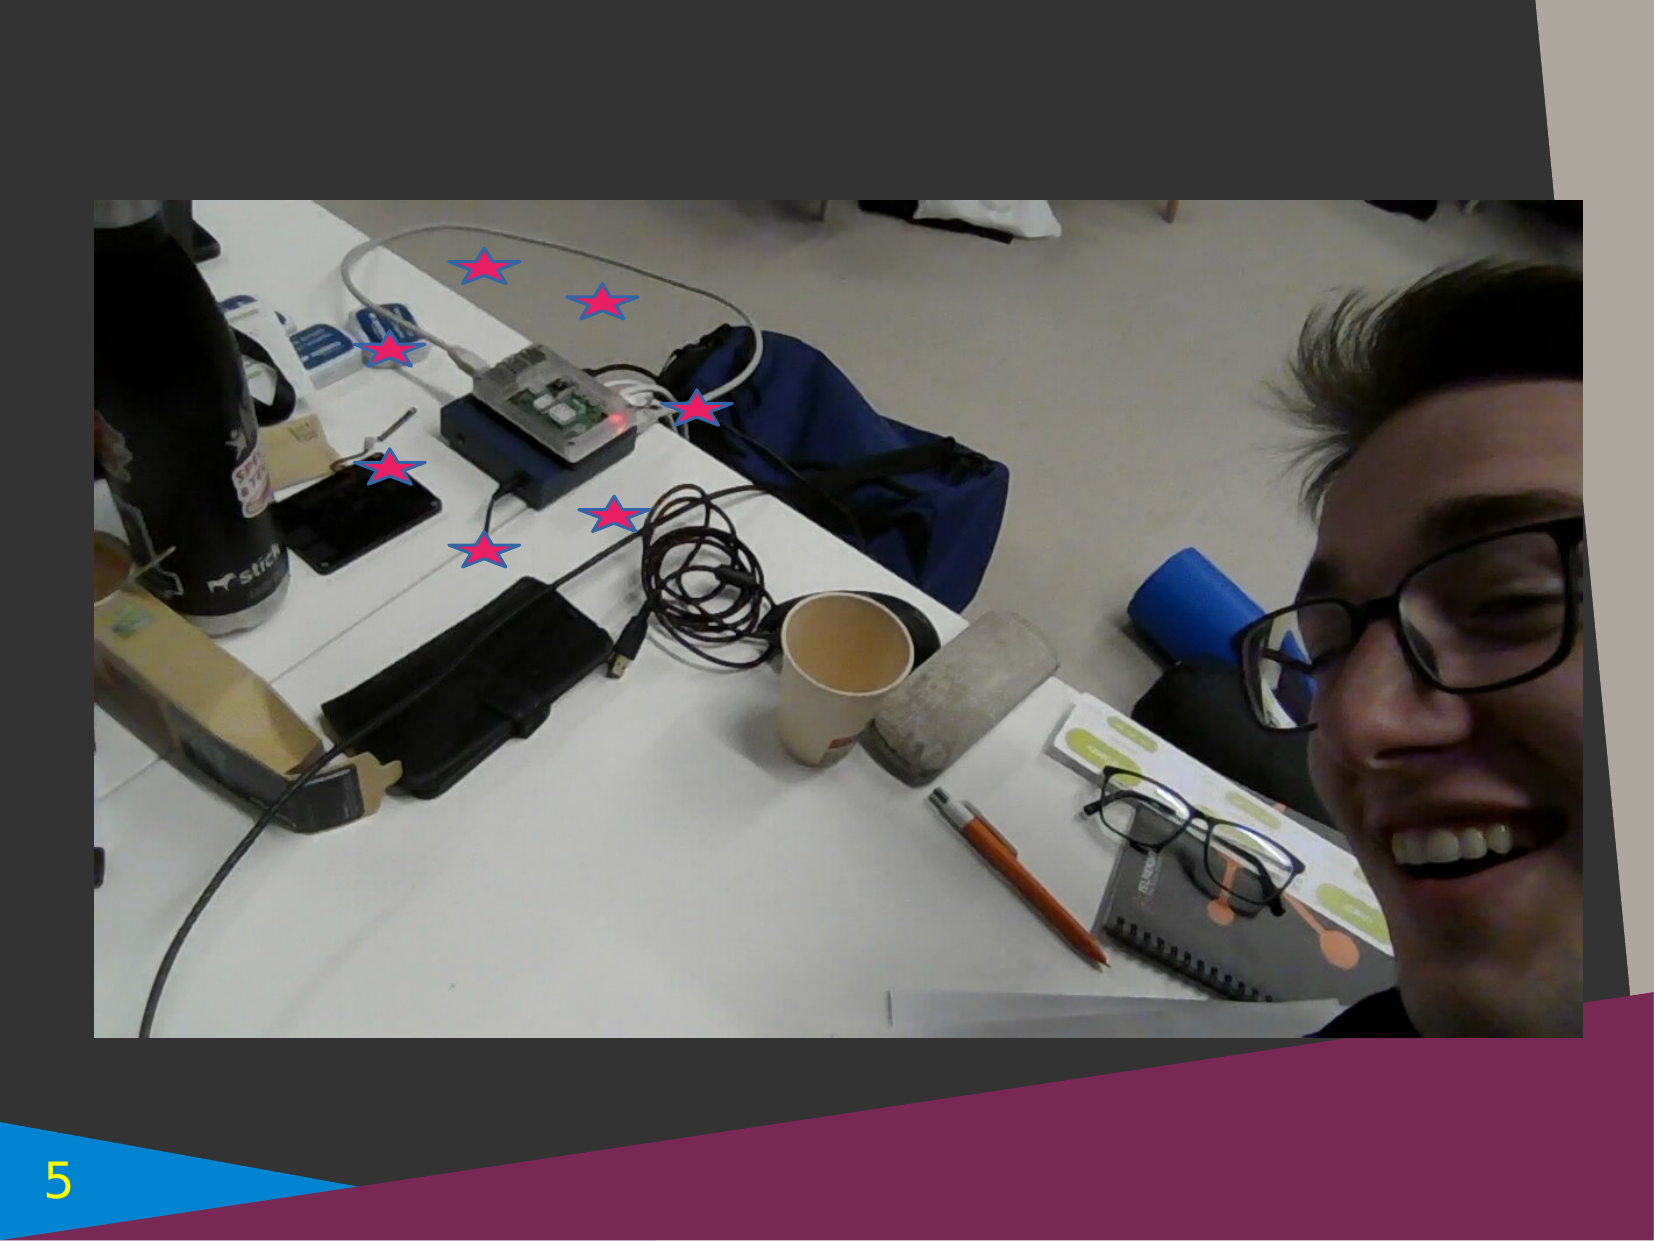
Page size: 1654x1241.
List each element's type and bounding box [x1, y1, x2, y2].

text_box [354, 448, 426, 485]
text_box [566, 283, 638, 319]
text_box [354, 330, 426, 367]
text_box [578, 496, 650, 532]
text_box [661, 389, 733, 426]
picture [94, 200, 1583, 1038]
text_box [448, 531, 520, 567]
text_box [448, 248, 520, 284]
